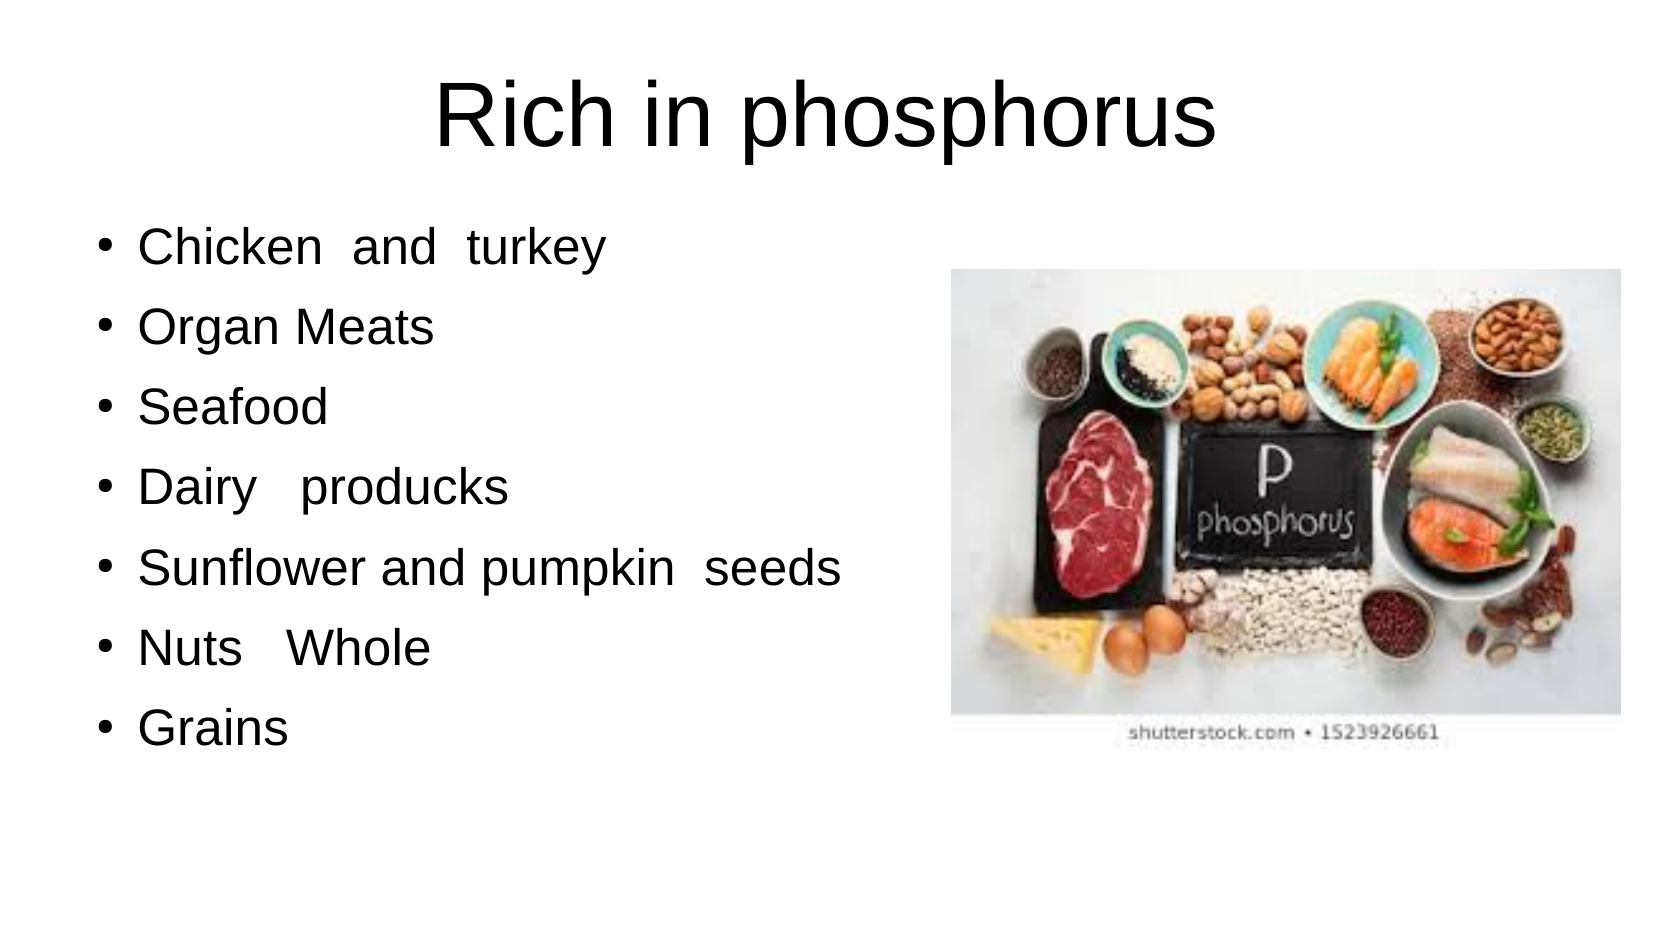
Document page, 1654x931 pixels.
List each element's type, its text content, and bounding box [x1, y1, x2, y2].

title Rich in phosphorus [82, 37, 1571, 193]
list Chicken and turkey Organ Meats Seafood Dairy producks Sunflower and pumpkin seeds Nuts Whole Grains [82, 217, 1571, 758]
picture [951, 269, 1621, 750]
